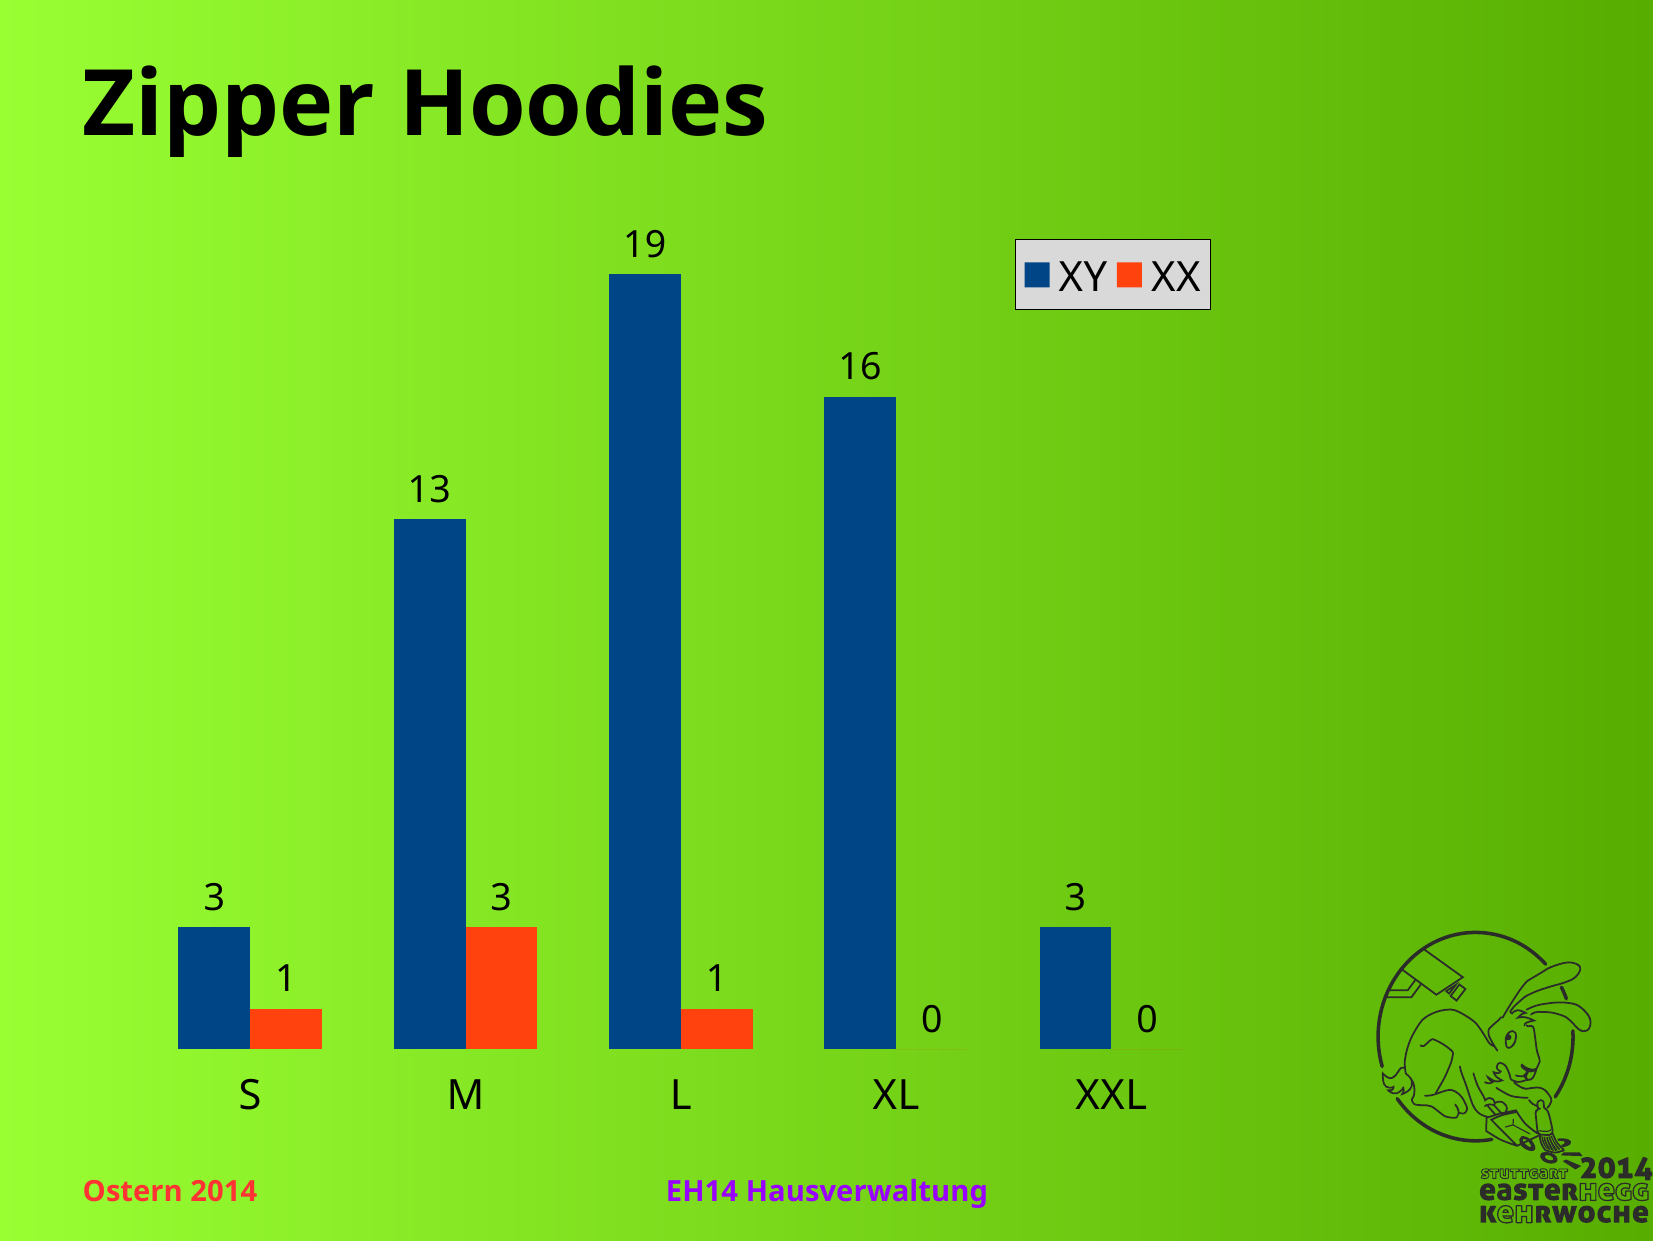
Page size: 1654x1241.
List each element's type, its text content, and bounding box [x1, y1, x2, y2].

chart [29, 120, 1260, 1156]
title Zipper Hoodies [82, 49, 1571, 151]
title Party Stats [77, 1156, 81, 1240]
title Party Stats [77, 0, 81, 120]
